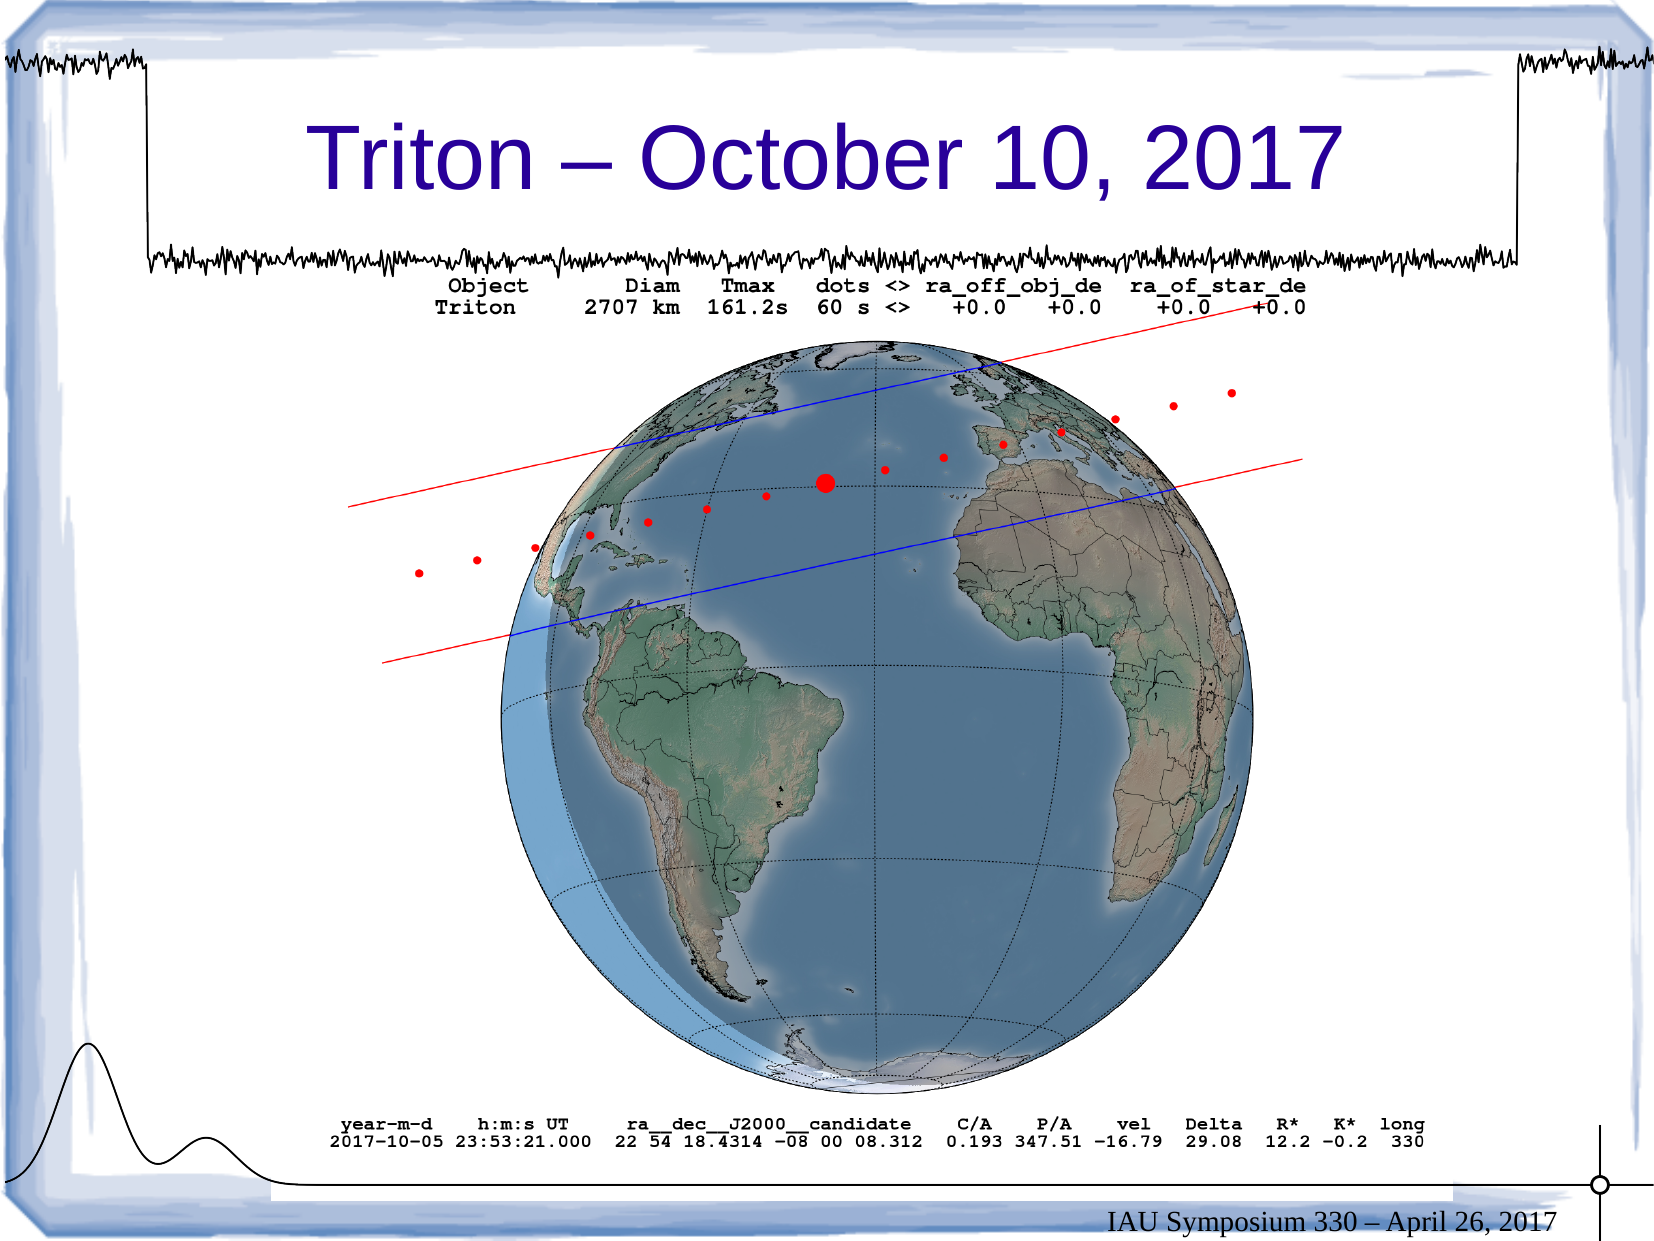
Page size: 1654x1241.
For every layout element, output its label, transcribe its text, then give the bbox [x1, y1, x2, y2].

title Triton – October 10, 2017 [82, 49, 1571, 257]
picture [0, 0, 1654, 1241]
text_box IAU Symposium 330 – April 26, 2017 [1070, 1201, 1595, 1232]
